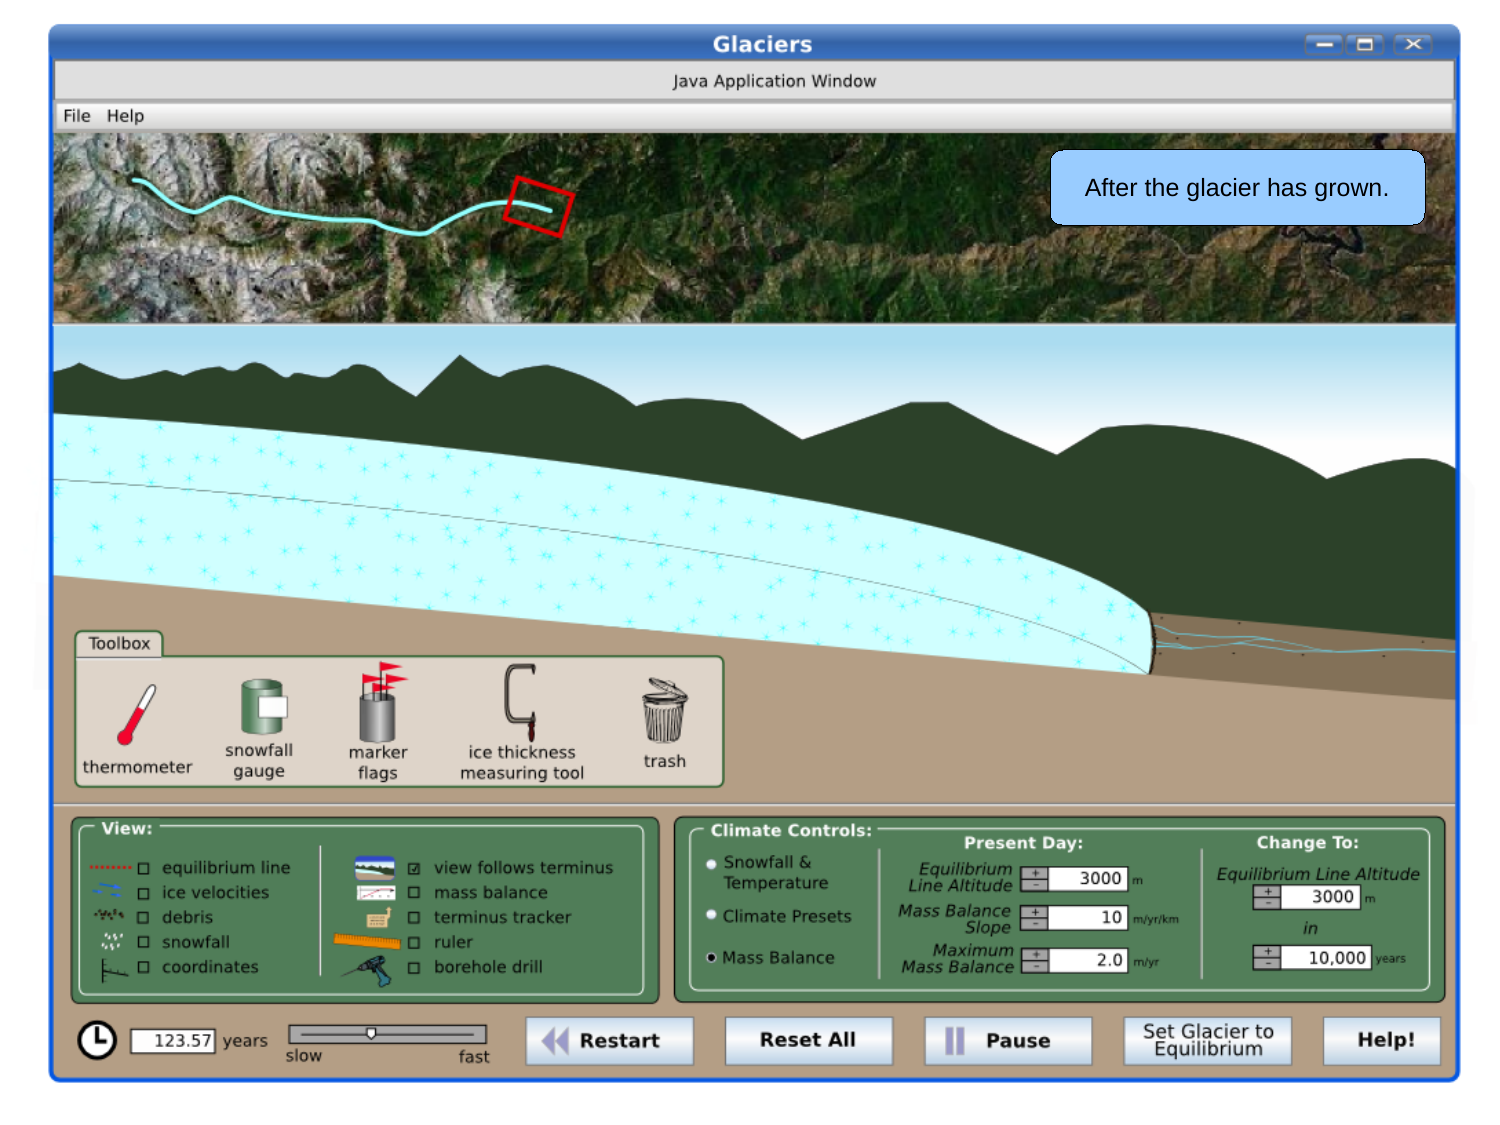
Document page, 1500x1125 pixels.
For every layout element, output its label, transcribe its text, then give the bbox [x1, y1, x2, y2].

text_box After the glacier has grown. [1050, 149, 1426, 226]
picture [14, 0, 1500, 1120]
